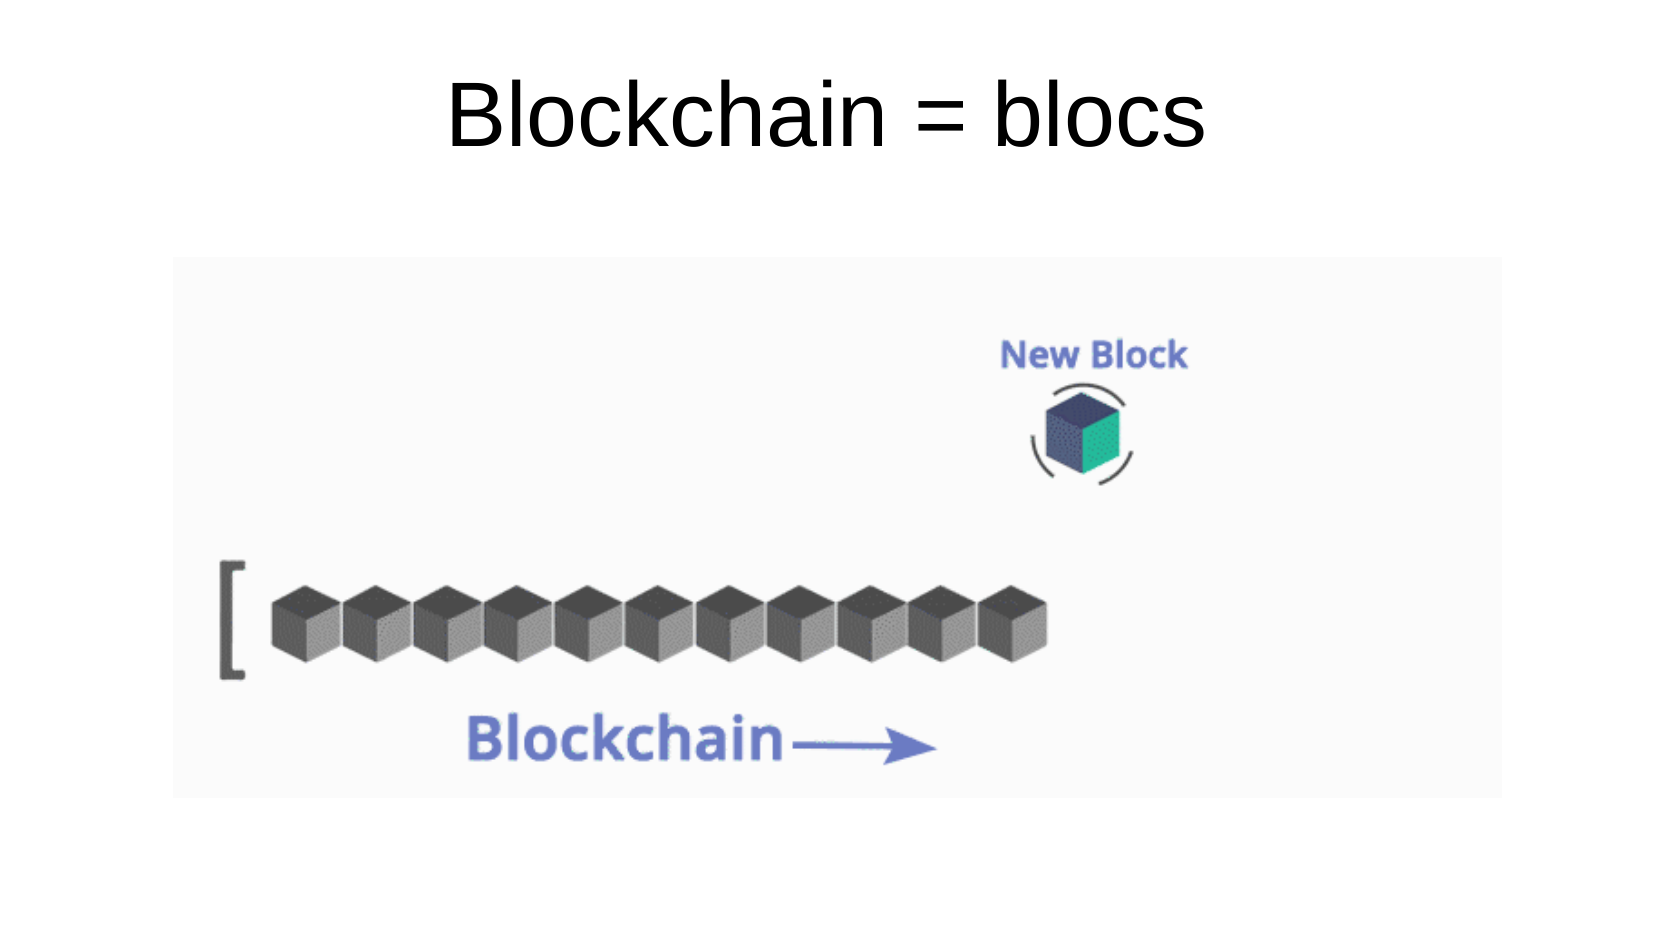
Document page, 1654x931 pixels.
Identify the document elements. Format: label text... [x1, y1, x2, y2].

picture [173, 257, 1502, 798]
title Blockchain = blocs [82, 37, 1571, 193]
